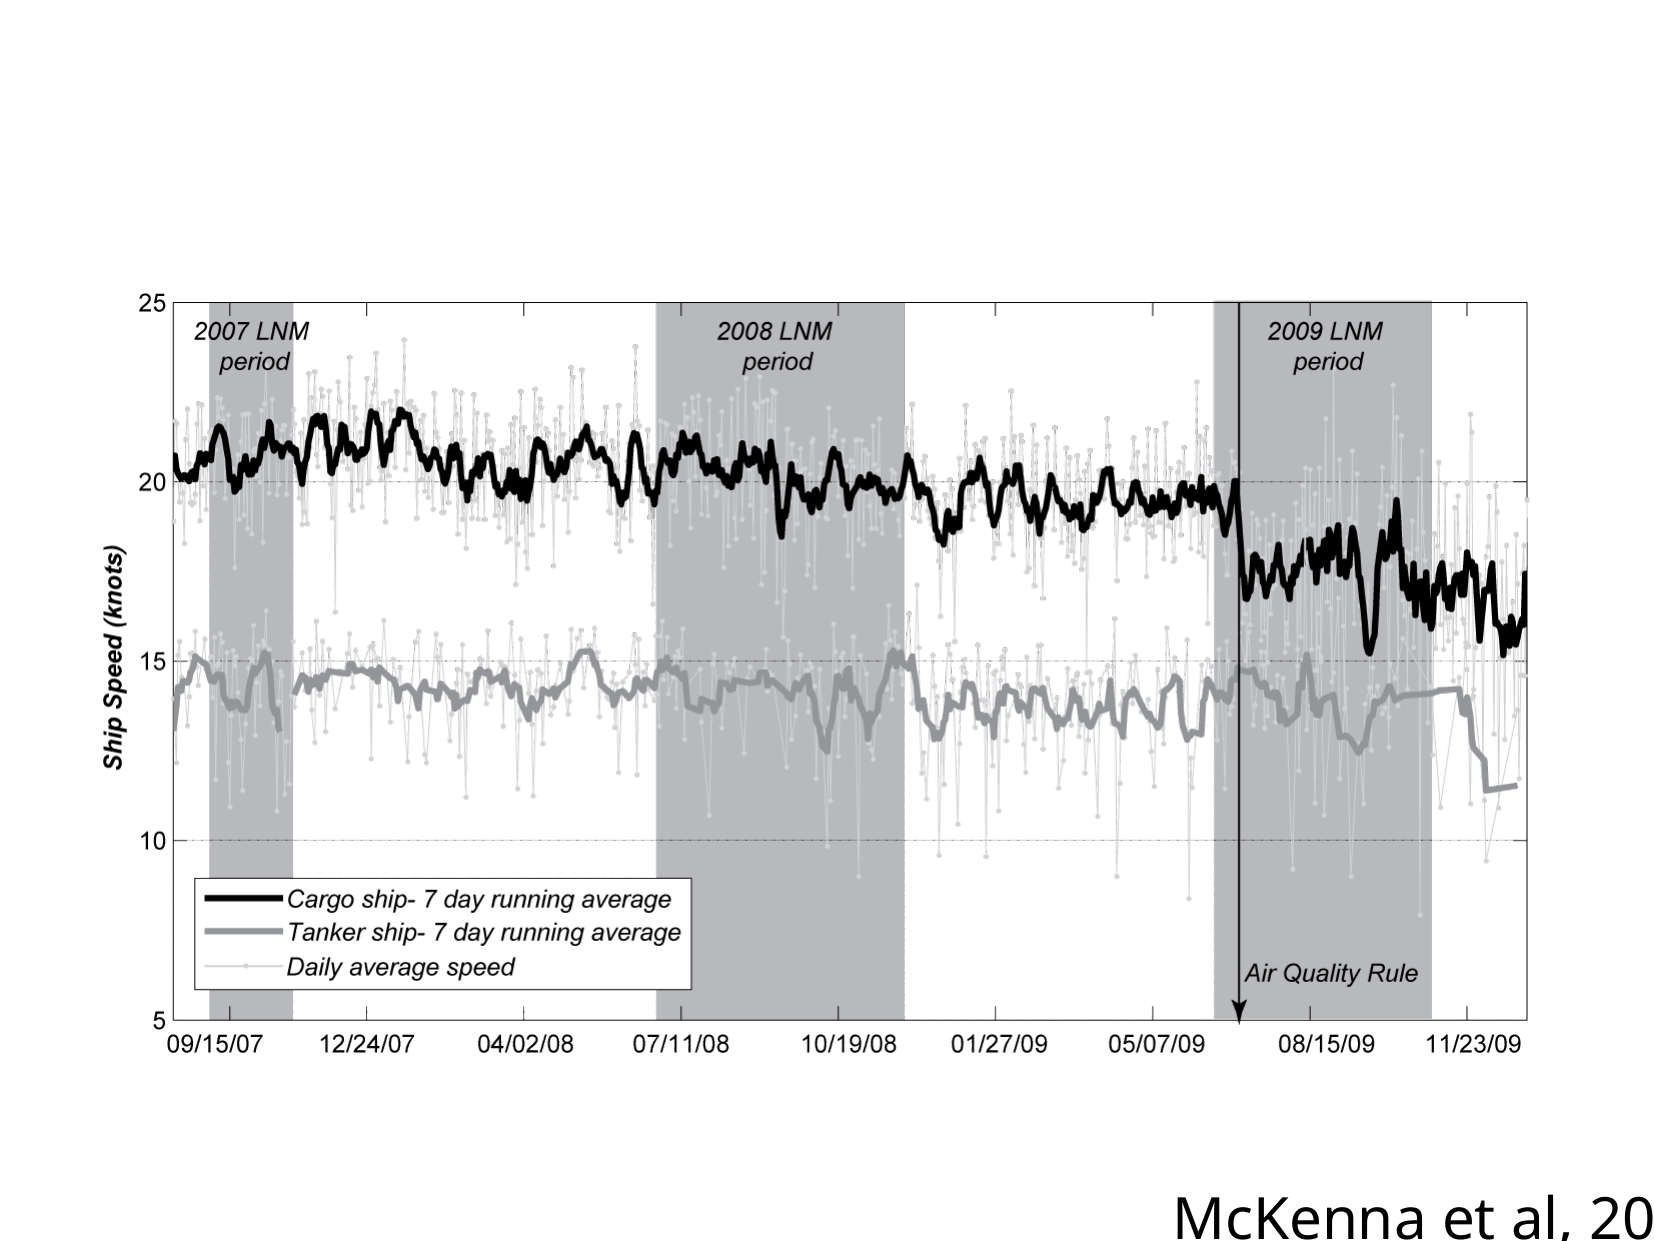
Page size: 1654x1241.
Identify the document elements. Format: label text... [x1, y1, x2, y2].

text_box McKenna et al, 2012 [1157, 1170, 1653, 1241]
picture [100, 290, 1531, 1061]
